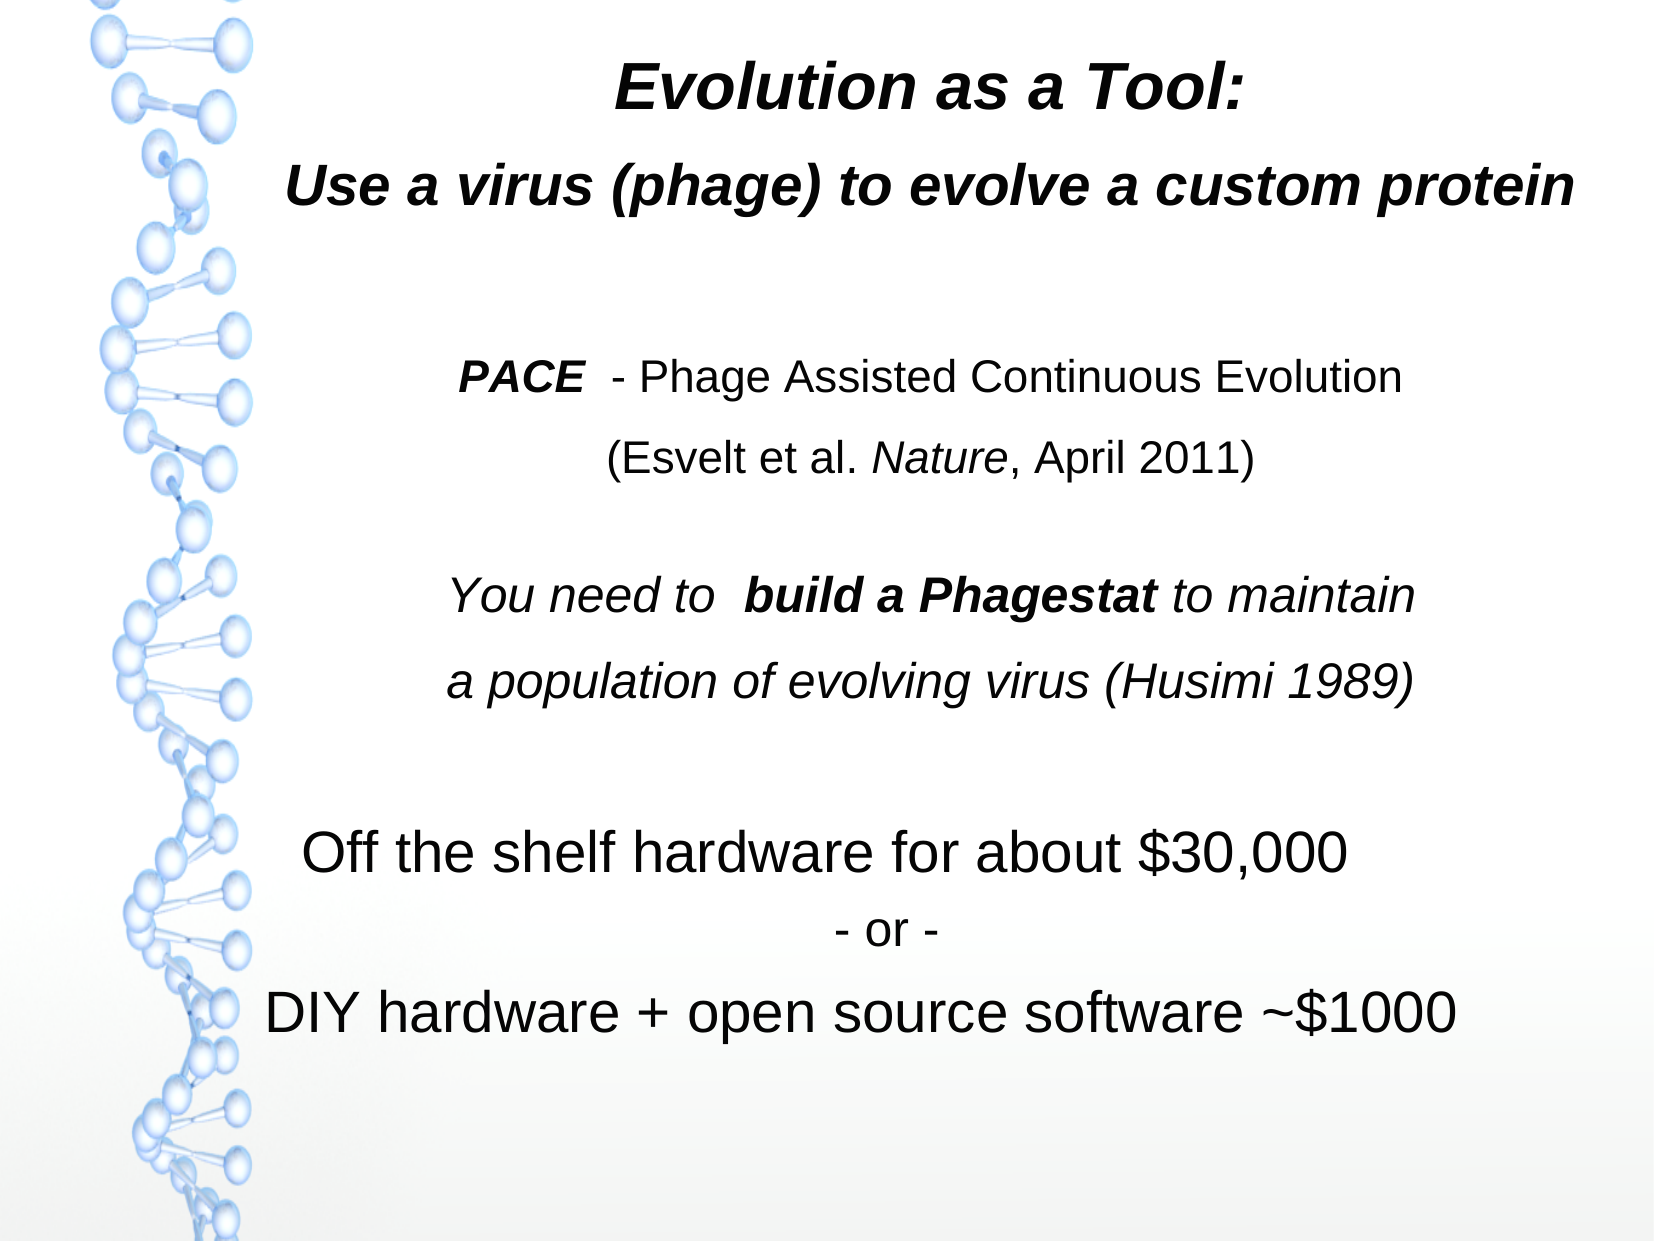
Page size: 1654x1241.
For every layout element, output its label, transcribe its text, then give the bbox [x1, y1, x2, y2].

picture [0, 0, 1654, 1241]
text_box Evolution as a Tool: Use a virus (phage) to evolve a custom protein PACE - Phage Assisted Continuous Evolution (Esvelt et al. Nature, April 2011) You need to build a Phagestat to maintain a population of evolving virus (Husimi 1989) Off the shelf hardware for about $30,000 - or - DIY hardware + open source software ~$1000 [209, 45, 1635, 1186]
